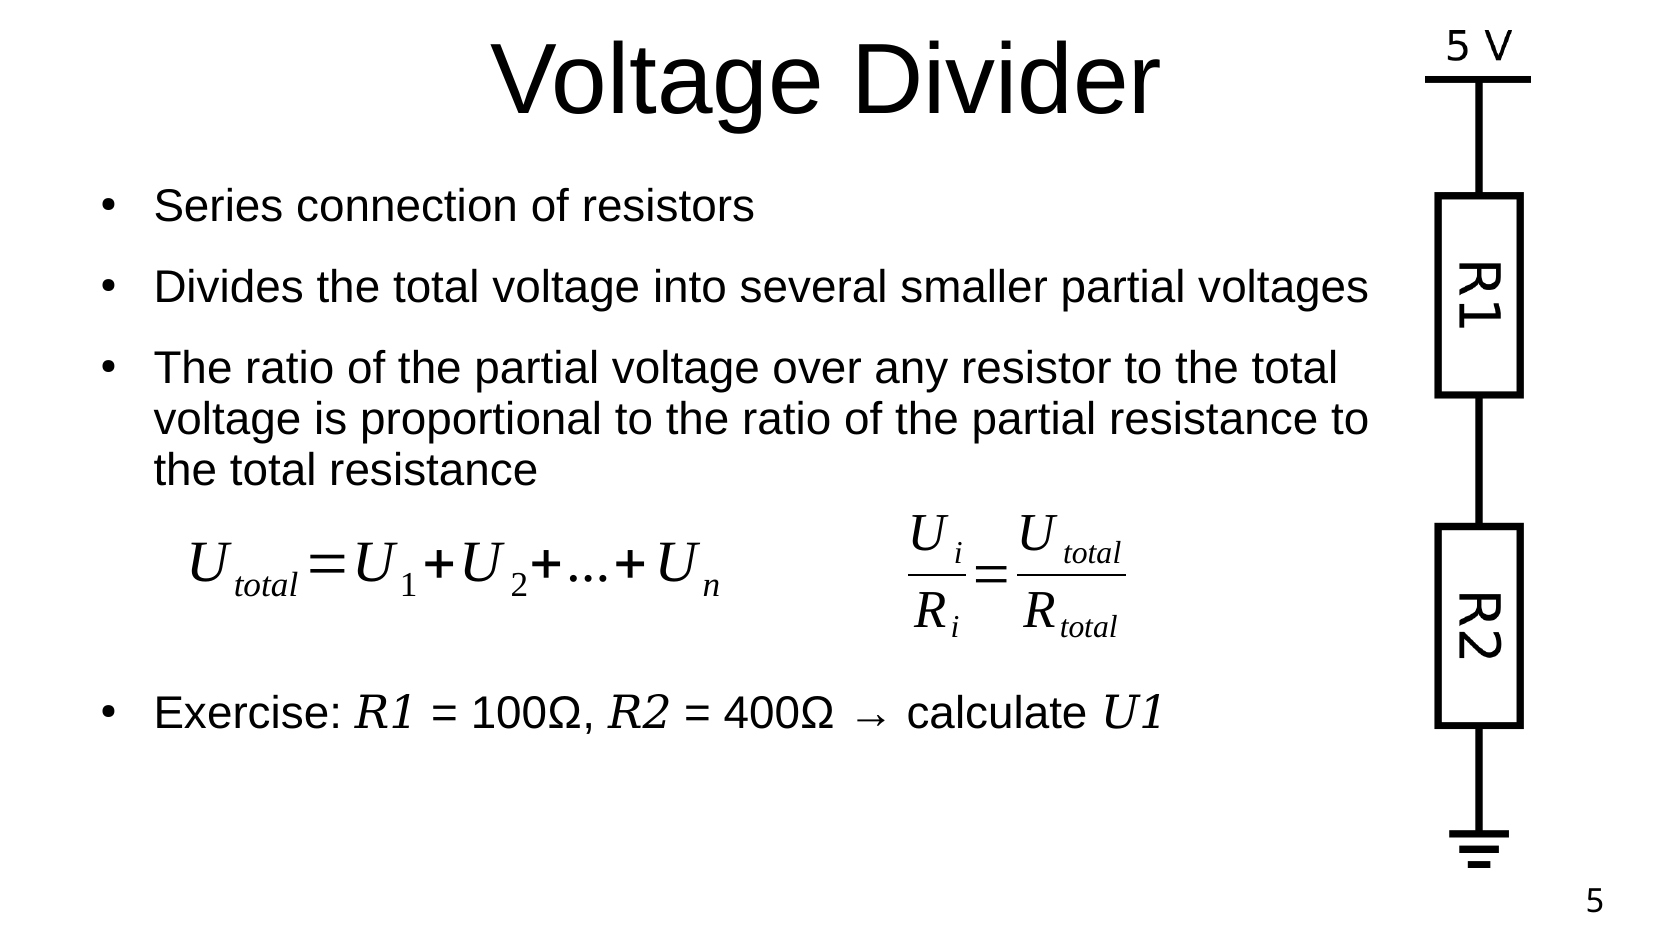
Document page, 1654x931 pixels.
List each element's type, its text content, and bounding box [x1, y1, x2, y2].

chart [890, 503, 1141, 646]
list Series connection of resistors Divides the total voltage into several smaller partial voltages The ratio of the partial voltage over any resistor to the total voltage is proportional to the ratio of the partial resistance to the total resistance Exercise: R1 = 100Ω, R2 = 400Ω → calculate U1 [82, 180, 1381, 811]
picture [1425, 30, 1531, 868]
title Voltage Divider [82, 1, 1571, 157]
chart [171, 530, 736, 604]
